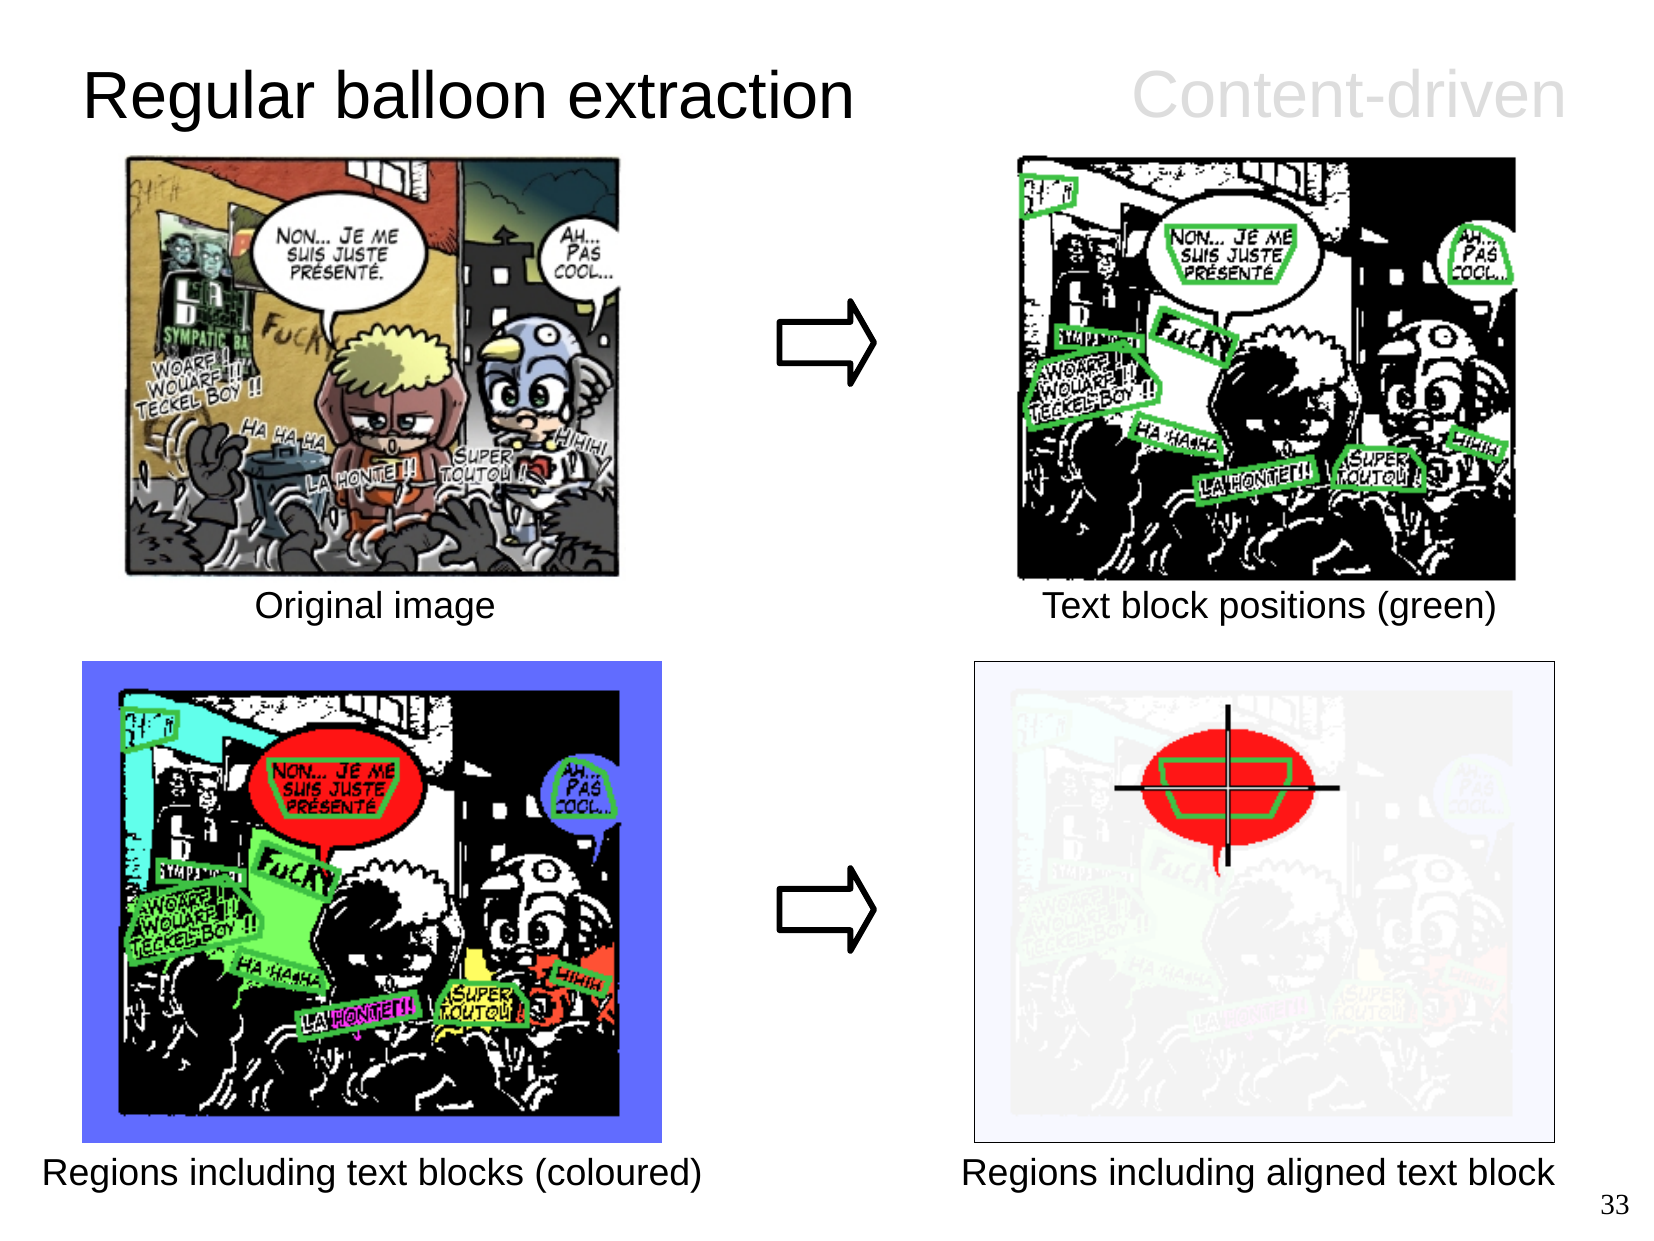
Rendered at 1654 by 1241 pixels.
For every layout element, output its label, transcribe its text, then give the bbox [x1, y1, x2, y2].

text_box Text block positions (green) [1003, 577, 1536, 635]
text_box Original image [206, 577, 544, 635]
title Regular balloon extraction [82, 49, 1571, 142]
picture [118, 153, 626, 584]
picture [974, 661, 1555, 1143]
picture [82, 661, 662, 1143]
text_box Regions including aligned text block [933, 1144, 1583, 1202]
picture [1015, 153, 1524, 577]
text_box Regions including text blocks (coloured) [0, 1144, 745, 1202]
